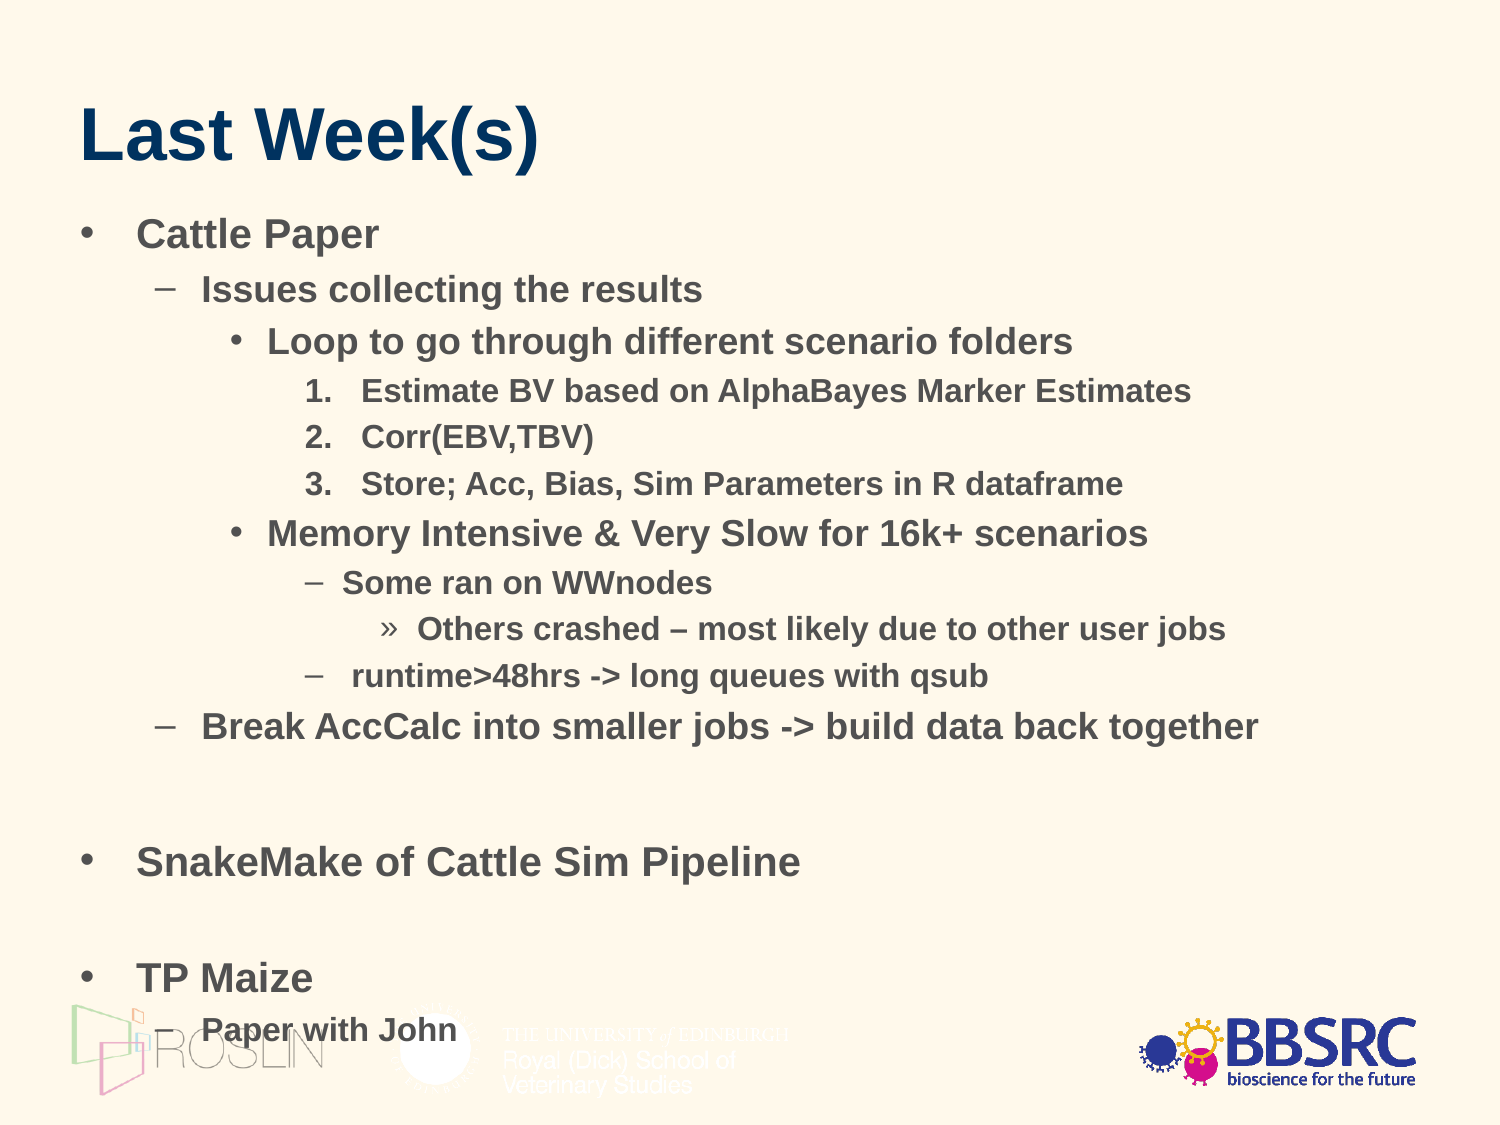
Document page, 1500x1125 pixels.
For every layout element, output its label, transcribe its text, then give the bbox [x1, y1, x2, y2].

picture [213, 969, 222, 984]
list Cattle Paper Issues collecting the results Loop to go through different scenario folders Estimate BV based on AlphaBayes Marker Estimates Corr(EBV,TBV) Store; Acc, Bias, Sim Parameters in R dataframe Memory Intensive & Very Slow for 16k+ scenarios Some ran on WWnodes Others crashed – most likely due to other user jobs runtime>48hrs -> long queues with qsub Break AccCalc into smaller jobs -> build data back together SnakeMake of Cattle Sim Pipeline TP Maize Paper with John [64, 131, 1428, 819]
picture [64, 969, 336, 1118]
title Last Week(s) [64, 78, 1425, 131]
picture [170, 969, 181, 977]
picture [1137, 1014, 1416, 1092]
